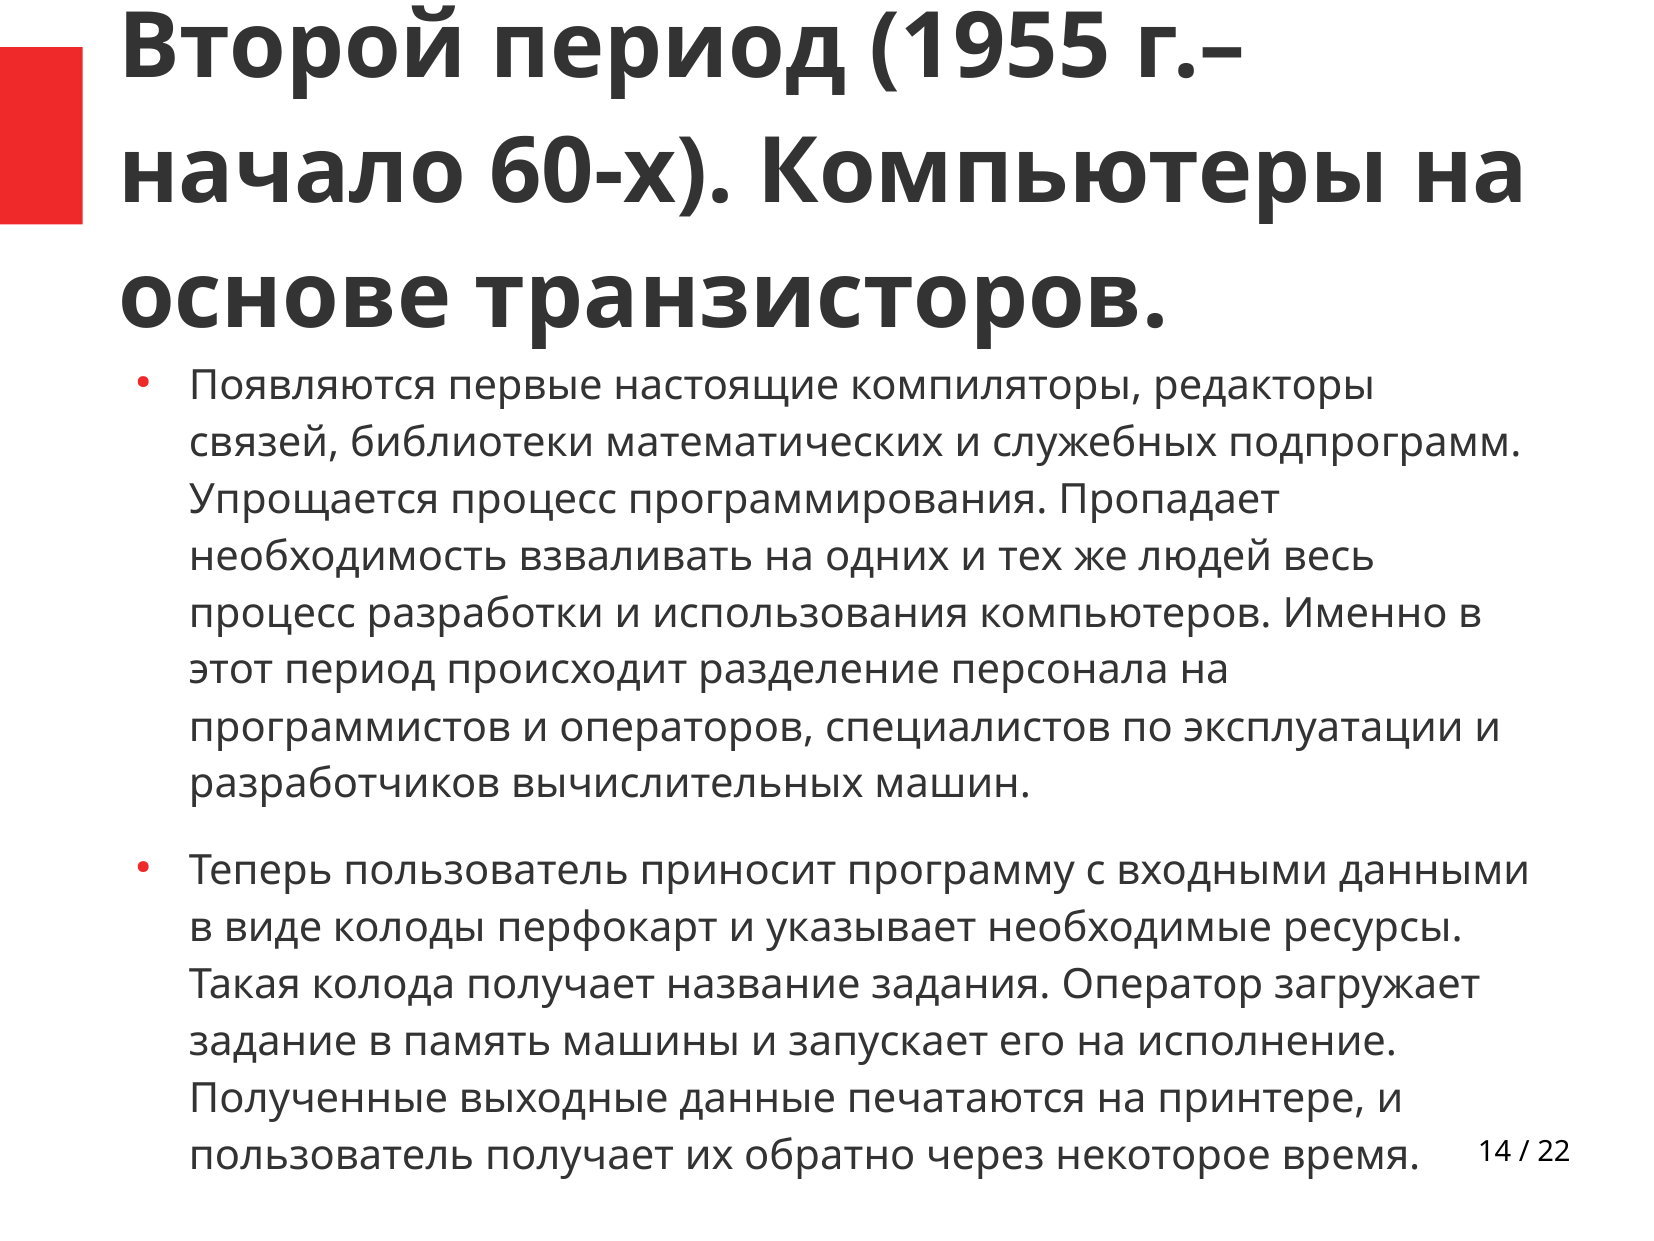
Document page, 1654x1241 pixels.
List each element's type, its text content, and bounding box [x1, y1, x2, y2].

list Появляются первые настоящие компиляторы, редакторы связей, библиотеки математических и служебных подпрограмм. Упрощается процесс программирования. Пропадает необходимость взваливать на одних и тех же людей весь процесс разработки и использования компьютеров. Именно в этот период происходит разделение персонала на программистов и операторов, специалистов по эксплуатации и разработчиков вычислительных машин. Теперь пользователь приносит программу с входными данными в виде колоды перфокарт и указывает необходимые ресурсы. Такая колода получает название задания. Оператор загружает задание в память машины и запускает его на исполнение. Полученные выходные данные печатаются на принтере, и пользователь получает их обратно через некоторое время. [118, 354, 1536, 1074]
title Второй период (1955 г.–начало 60-х). Компьютеры на основе транзисторов. [118, 0, 1571, 355]
